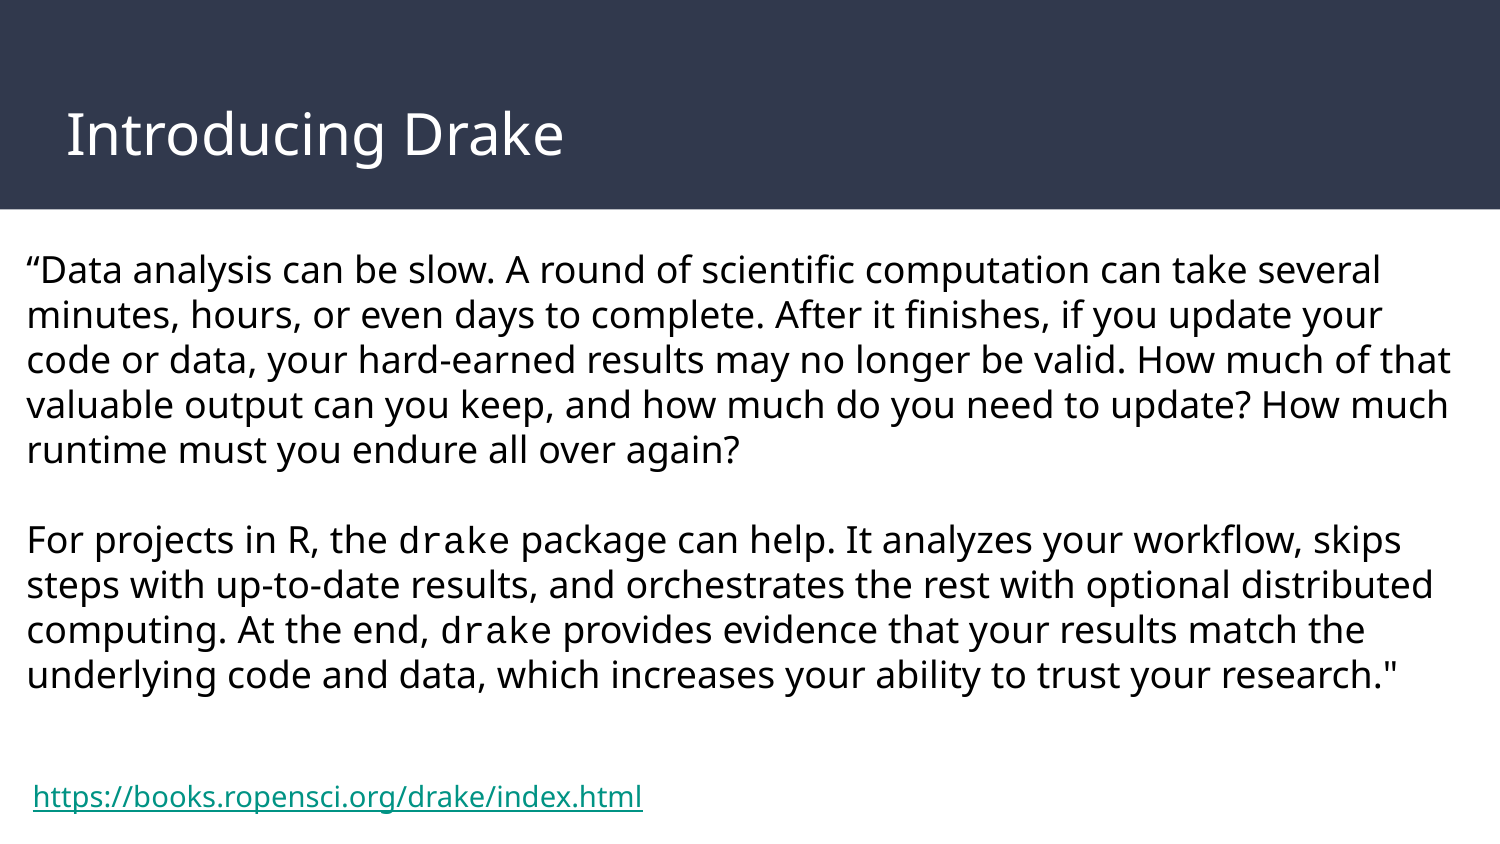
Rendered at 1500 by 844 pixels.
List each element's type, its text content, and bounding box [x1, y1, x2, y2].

text_box https://books.ropensci.org/drake/index.html [17, 763, 1281, 826]
text_box “Data analysis can be slow. A round of scientific computation can take several minutes, hours, or even days to complete. After it finishes, if you update your code or data, your hard-earned results may no longer be valid. How much of that valuable output can you keep, and how much do you need to update? How much runtime must you endure all over again? For projects in R, the drake package can help. It analyzes your workflow, skips steps with up-to-date results, and orchestrates the rest with optional distributed computing. At the end, drake provides evidence that your results match the underlying code and data, which increases your ability to trust your research." [11, 231, 1486, 826]
title Introducing Drake [51, 82, 1449, 185]
